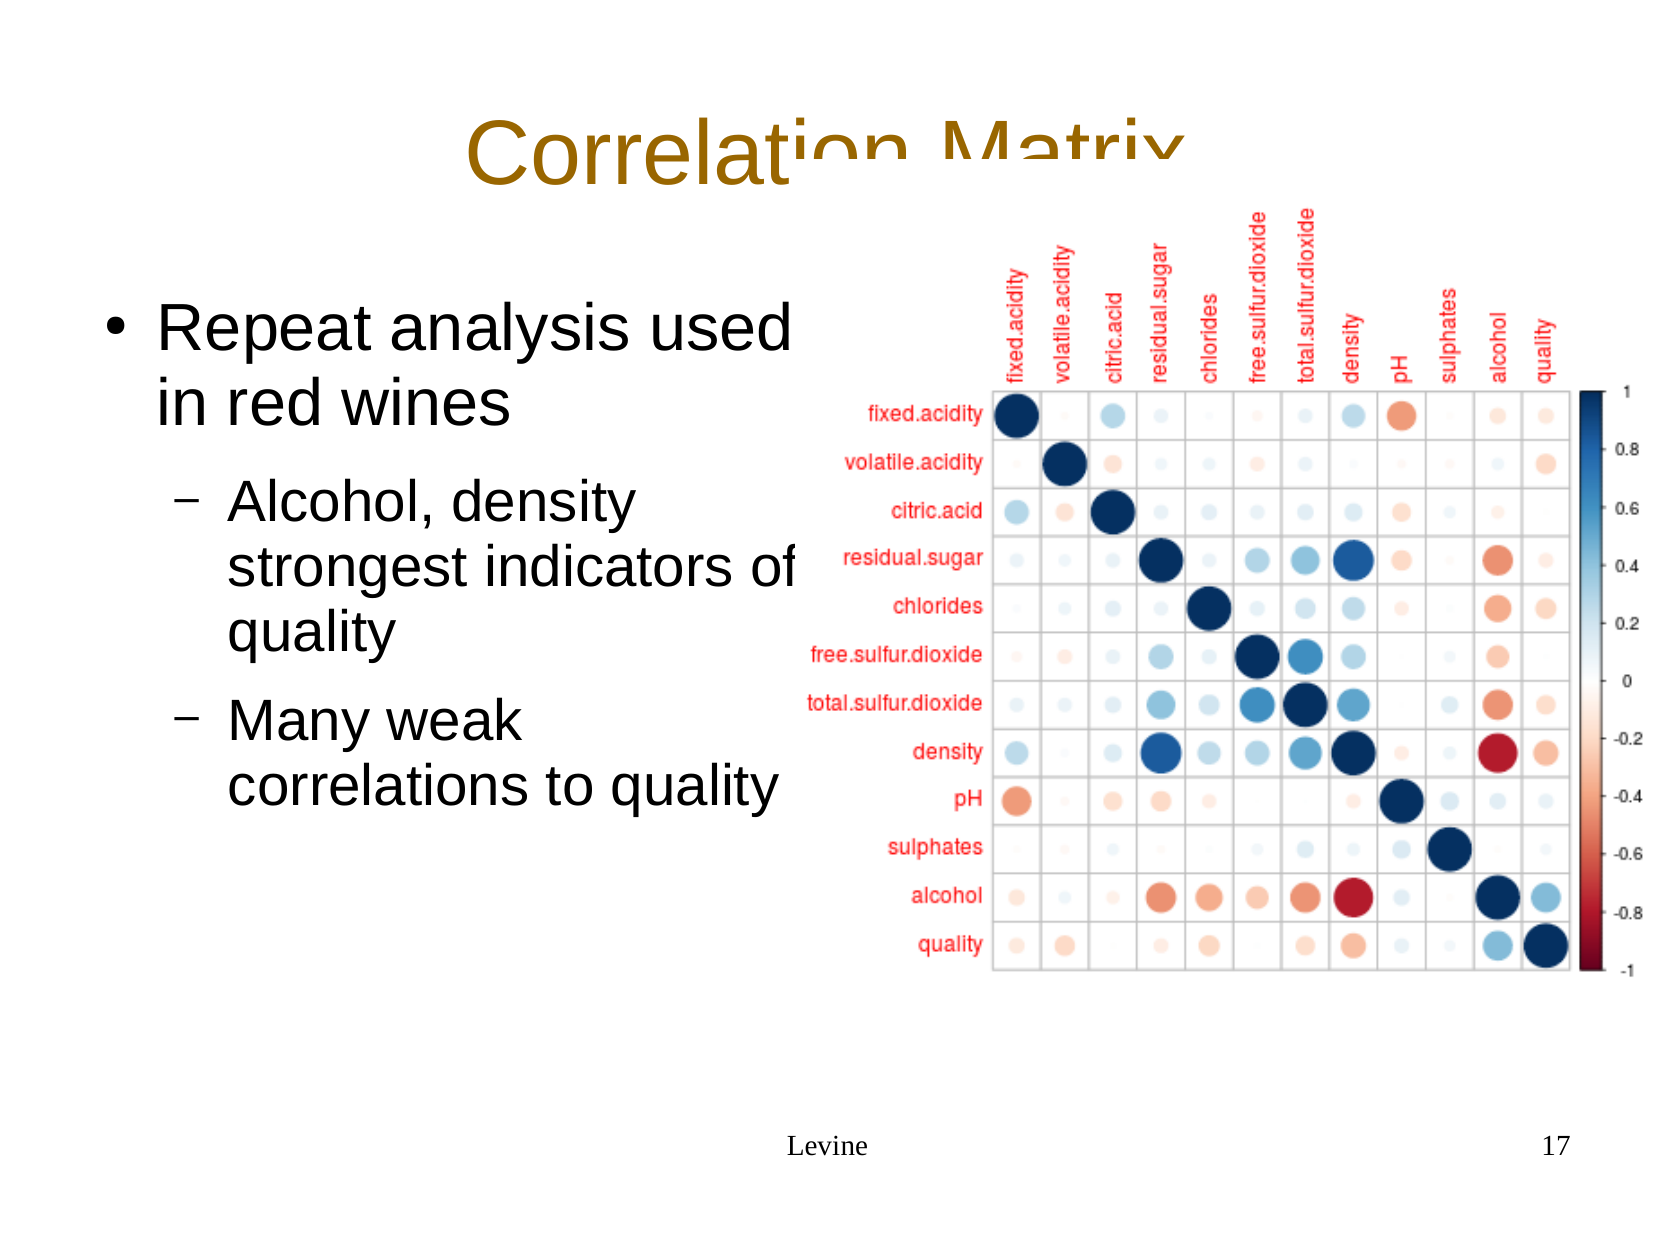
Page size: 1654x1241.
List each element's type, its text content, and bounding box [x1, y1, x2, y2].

list Repeat analysis used in red wines Alcohol, density strongest indicators of quality Many weak correlations to quality [86, 290, 795, 1010]
picture [795, 159, 1654, 1022]
title Correlation Matrix [82, 49, 1571, 257]
